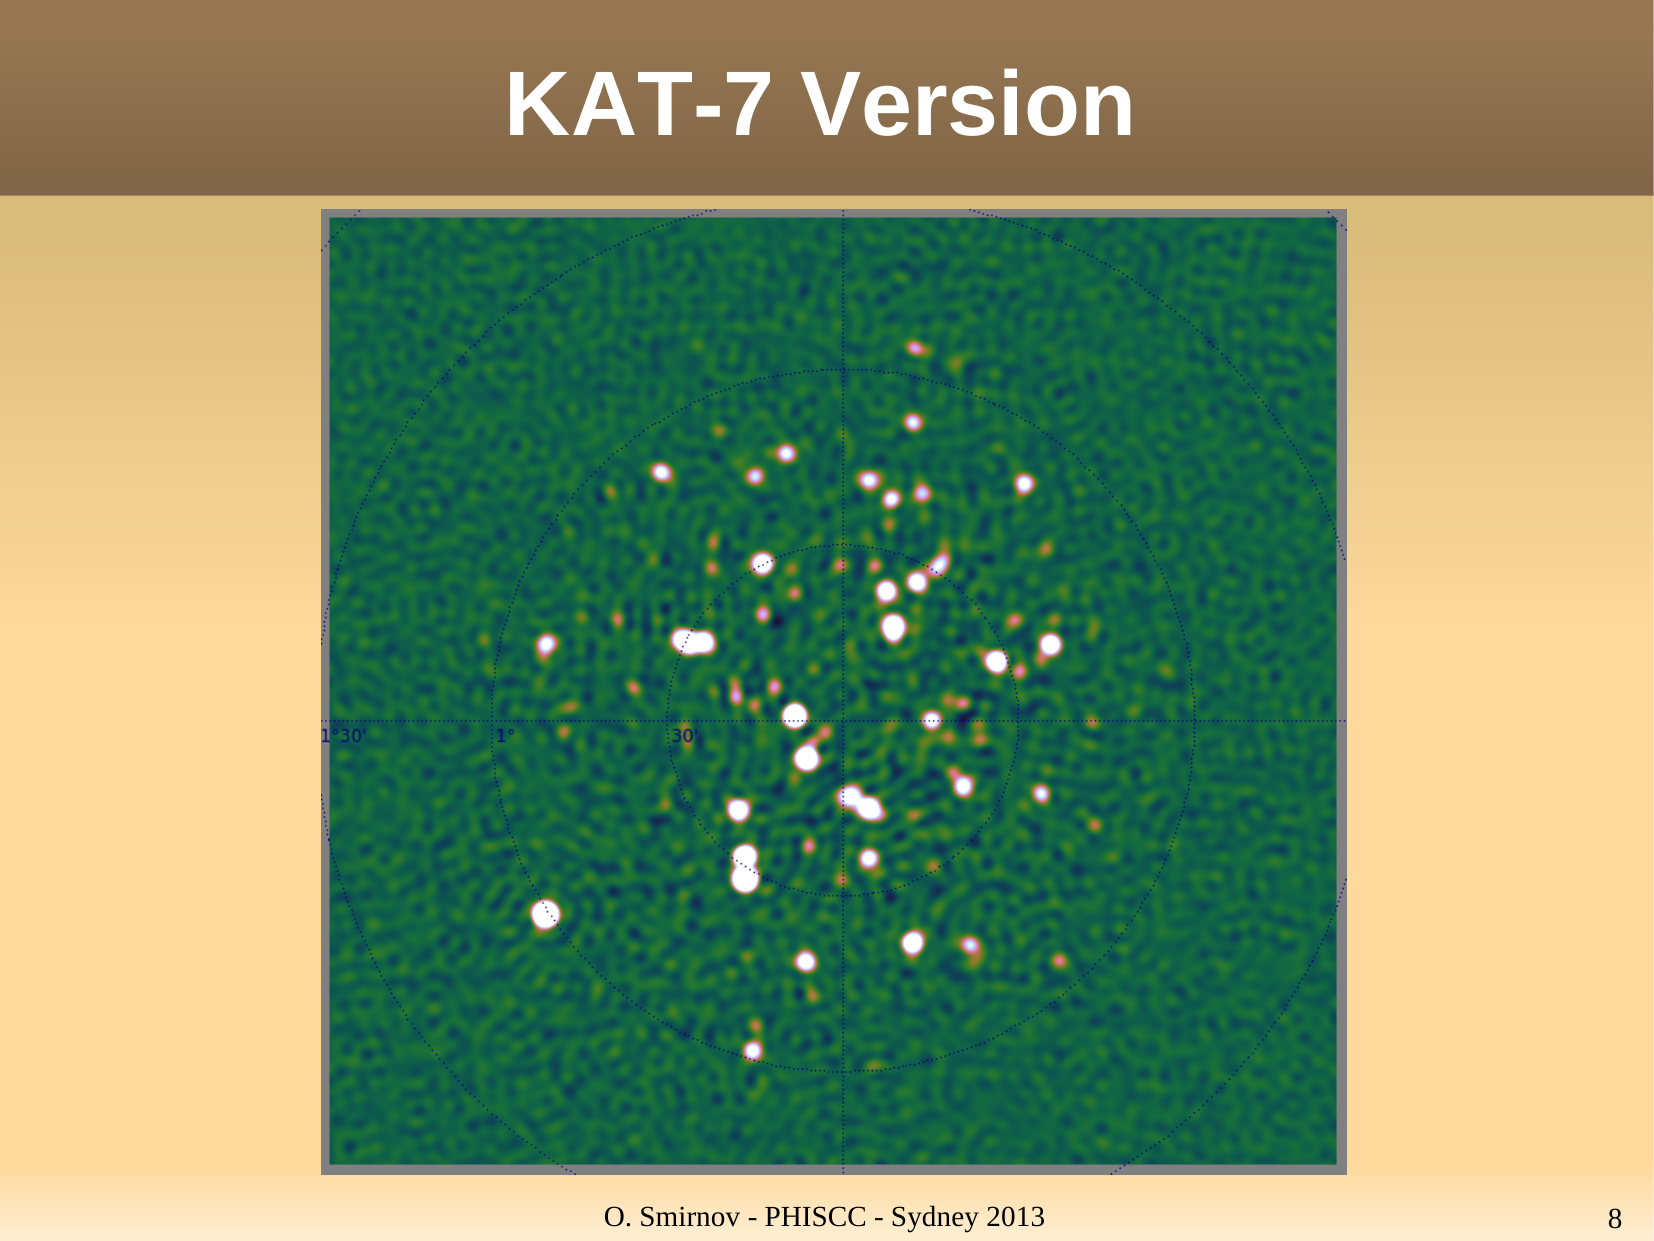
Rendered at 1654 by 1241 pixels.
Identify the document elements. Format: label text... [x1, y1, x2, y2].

title KAT-7 Version [76, 0, 1565, 208]
picture [0, 0, 1654, 1241]
